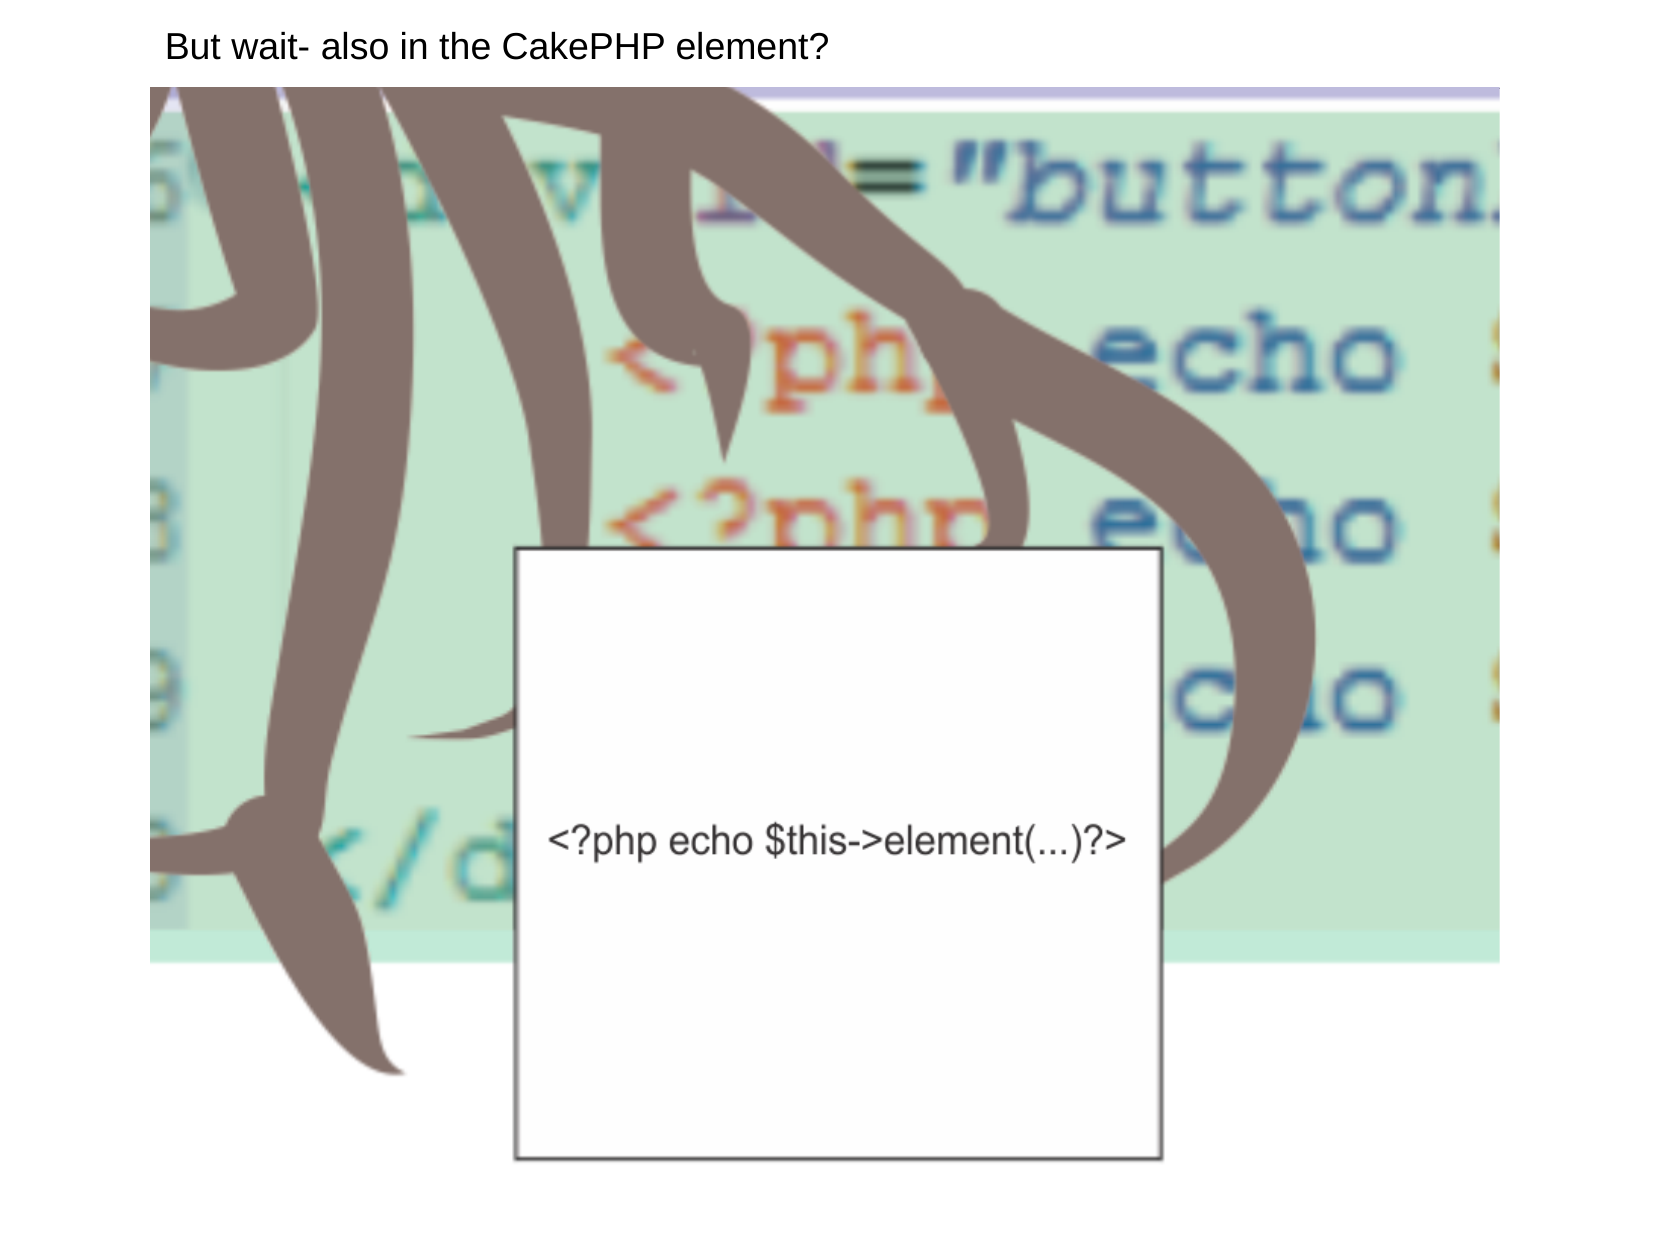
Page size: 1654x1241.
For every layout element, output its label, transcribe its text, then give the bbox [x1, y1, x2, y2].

picture [148, 85, 1500, 1165]
text_box But wait- also in the CakePHP element? [150, 18, 844, 76]
